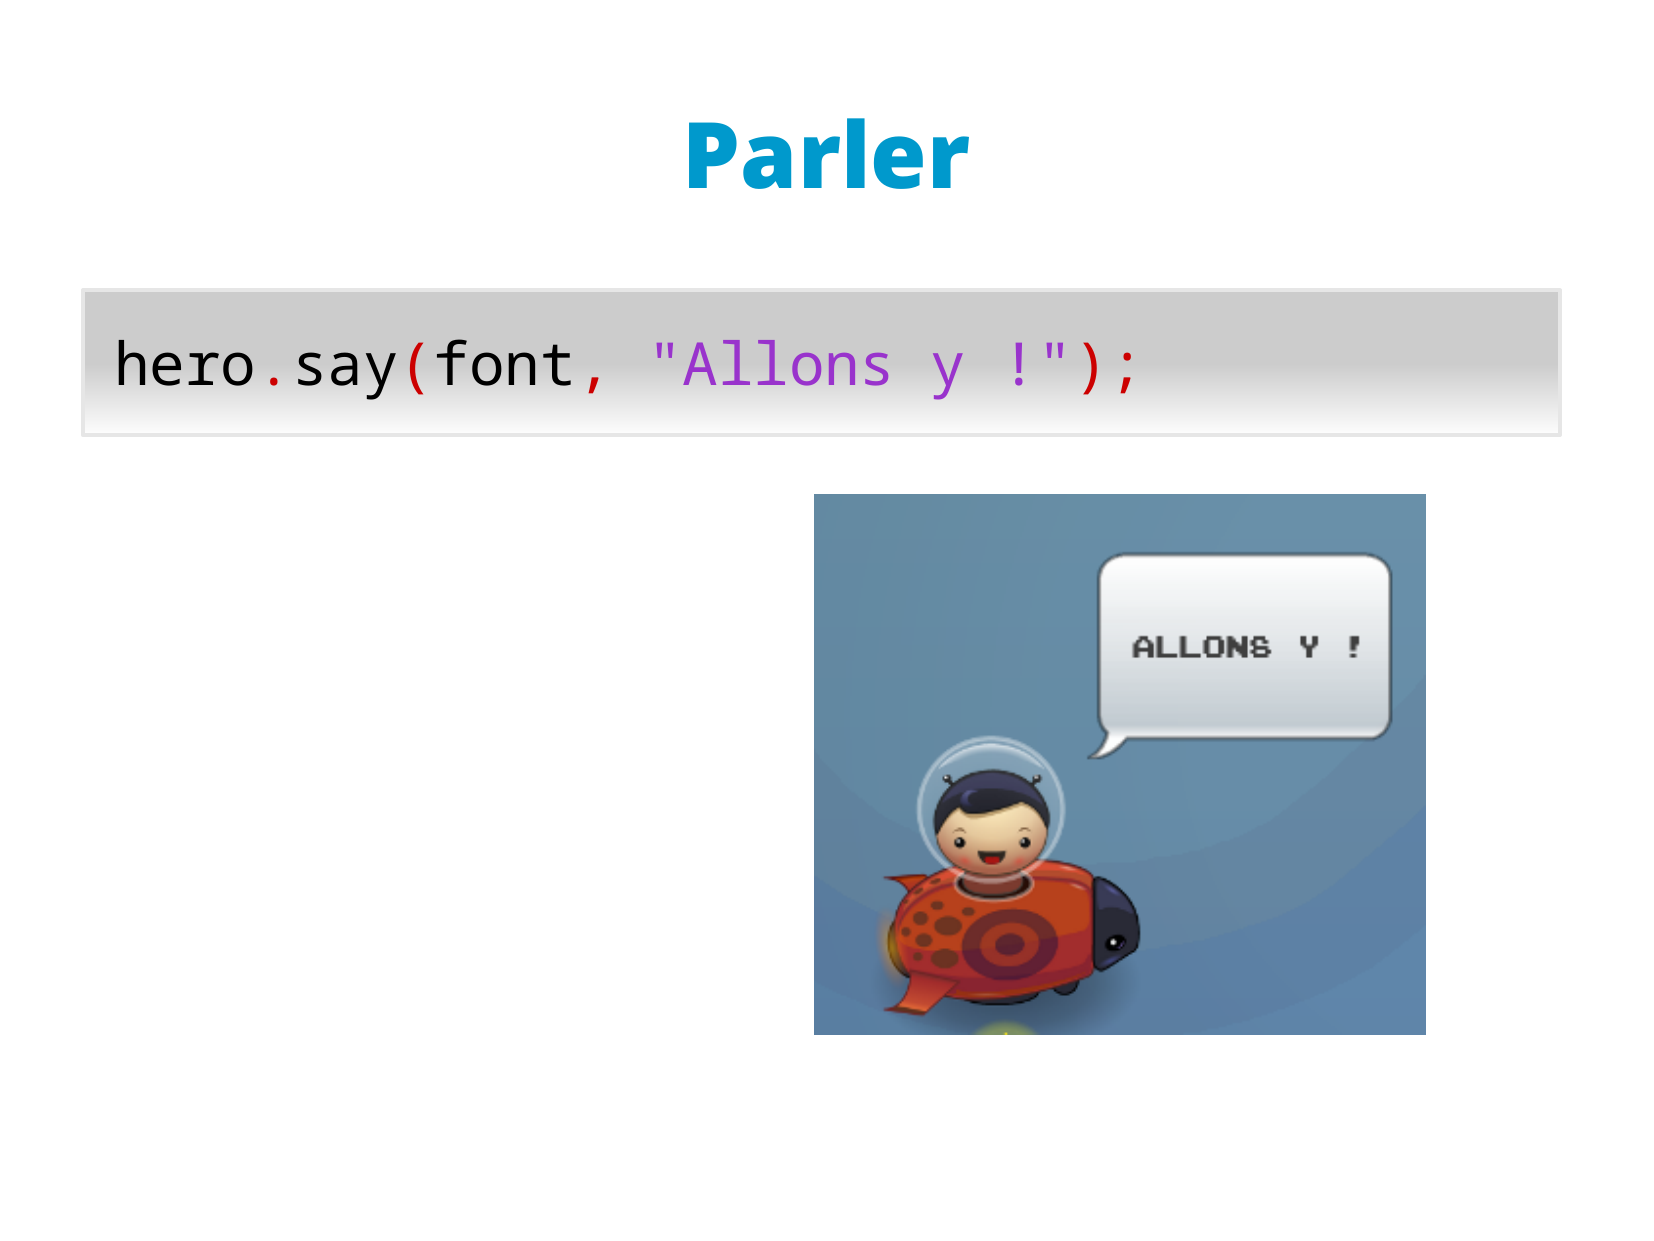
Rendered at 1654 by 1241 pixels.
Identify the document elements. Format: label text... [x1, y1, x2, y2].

picture [814, 494, 1426, 1036]
list hero.say(font, "Allons y !"); [82, 290, 1561, 436]
title Parler [82, 49, 1571, 257]
